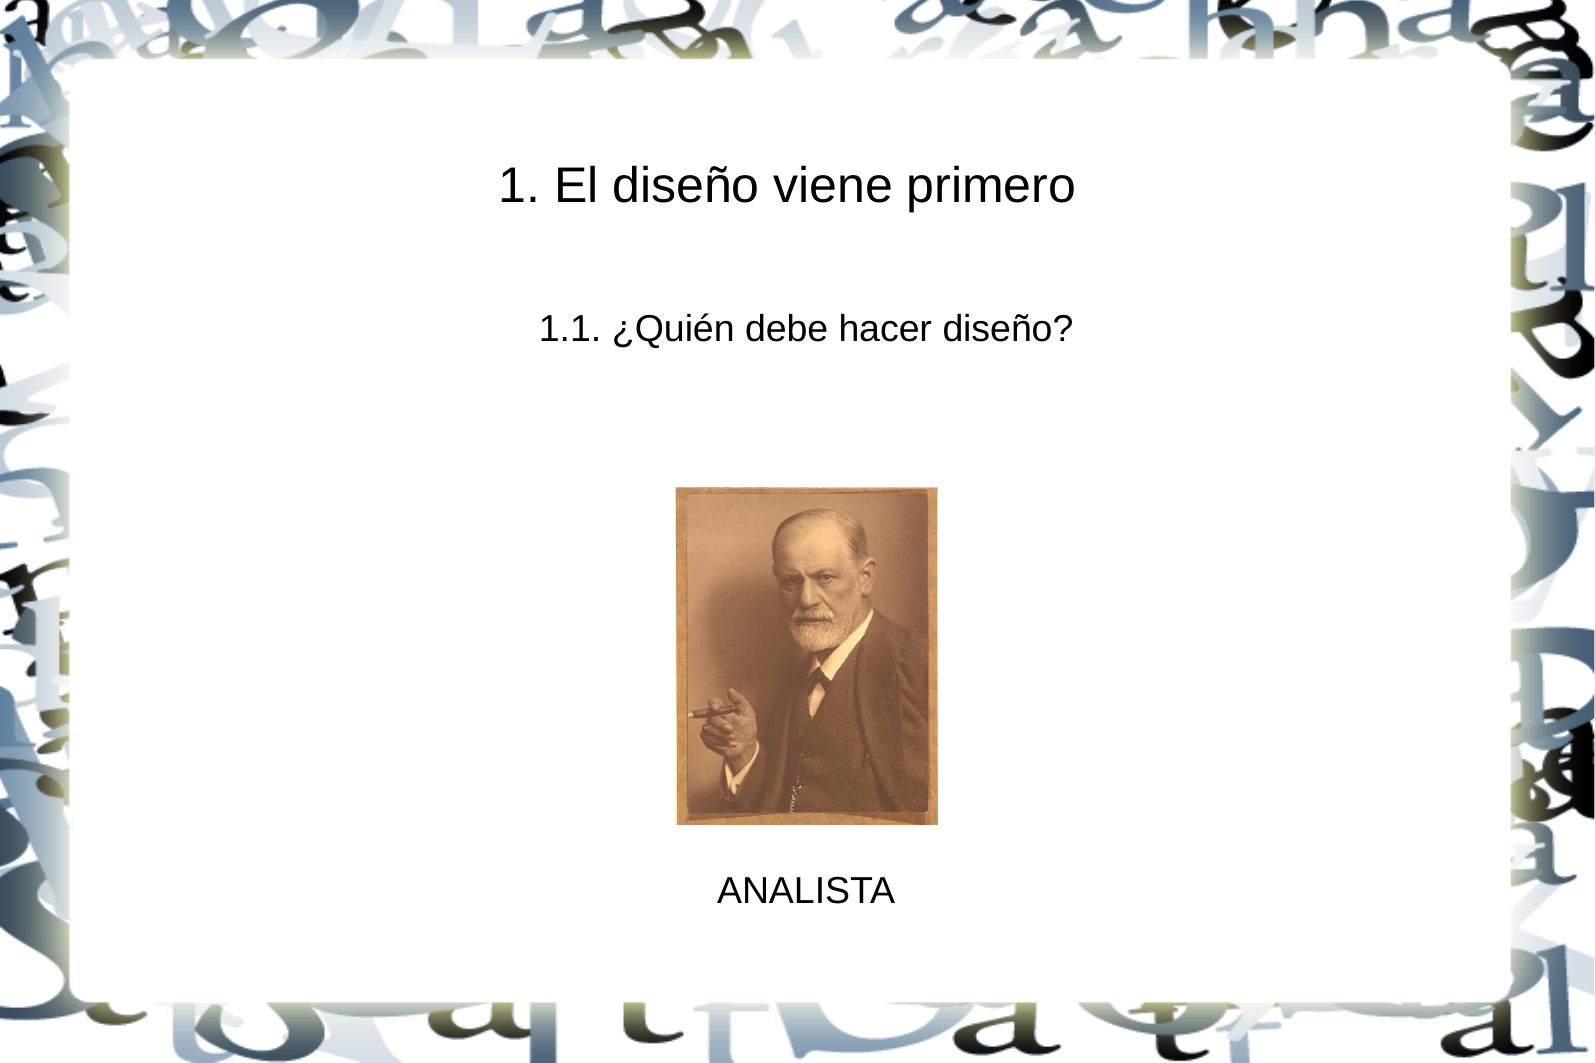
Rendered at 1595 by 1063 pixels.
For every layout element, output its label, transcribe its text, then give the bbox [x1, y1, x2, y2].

text_box ANALISTA [675, 862, 938, 924]
text_box 1. El diseño viene primero [300, 150, 1276, 227]
text_box 1.1. ¿Quién debe hacer diseño? [262, 300, 1351, 362]
picture [0, 0, 1595, 1063]
